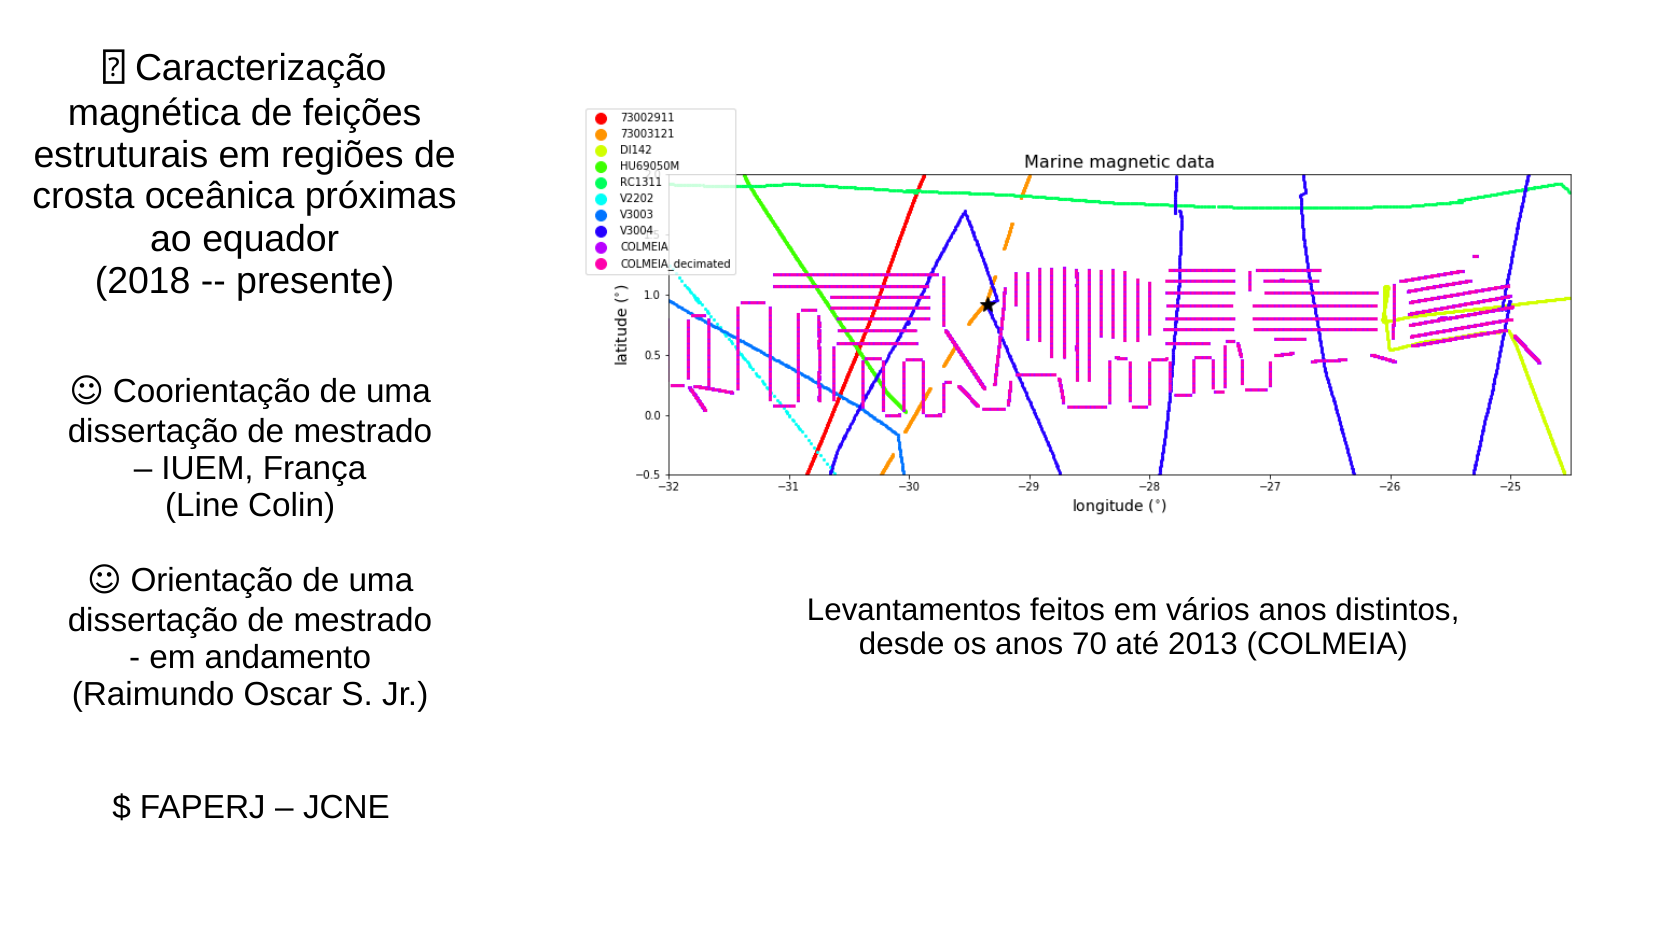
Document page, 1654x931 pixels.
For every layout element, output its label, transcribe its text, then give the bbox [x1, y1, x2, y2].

text_box Levantamentos feitos em vários anos distintos, desde os anos 70 até 2013 (COLMEIA) [761, 584, 1506, 704]
text_box ☺ Orientação de uma dissertação de mestrado - em andamento (Raimundo Oscar S. Jr.) [53, 548, 473, 725]
text_box ⍰ Caracterização magnética de feições estruturais em regiões de crosta oceânica próximas ao equador (2018 -- presente) [17, 32, 508, 314]
picture [566, 70, 1607, 544]
text_box ☺ Coorientação de uma dissertação de mestrado – IUEM, França (Line Colin) [53, 359, 473, 536]
text_box $ FAPERJ – JCNE [97, 780, 440, 833]
